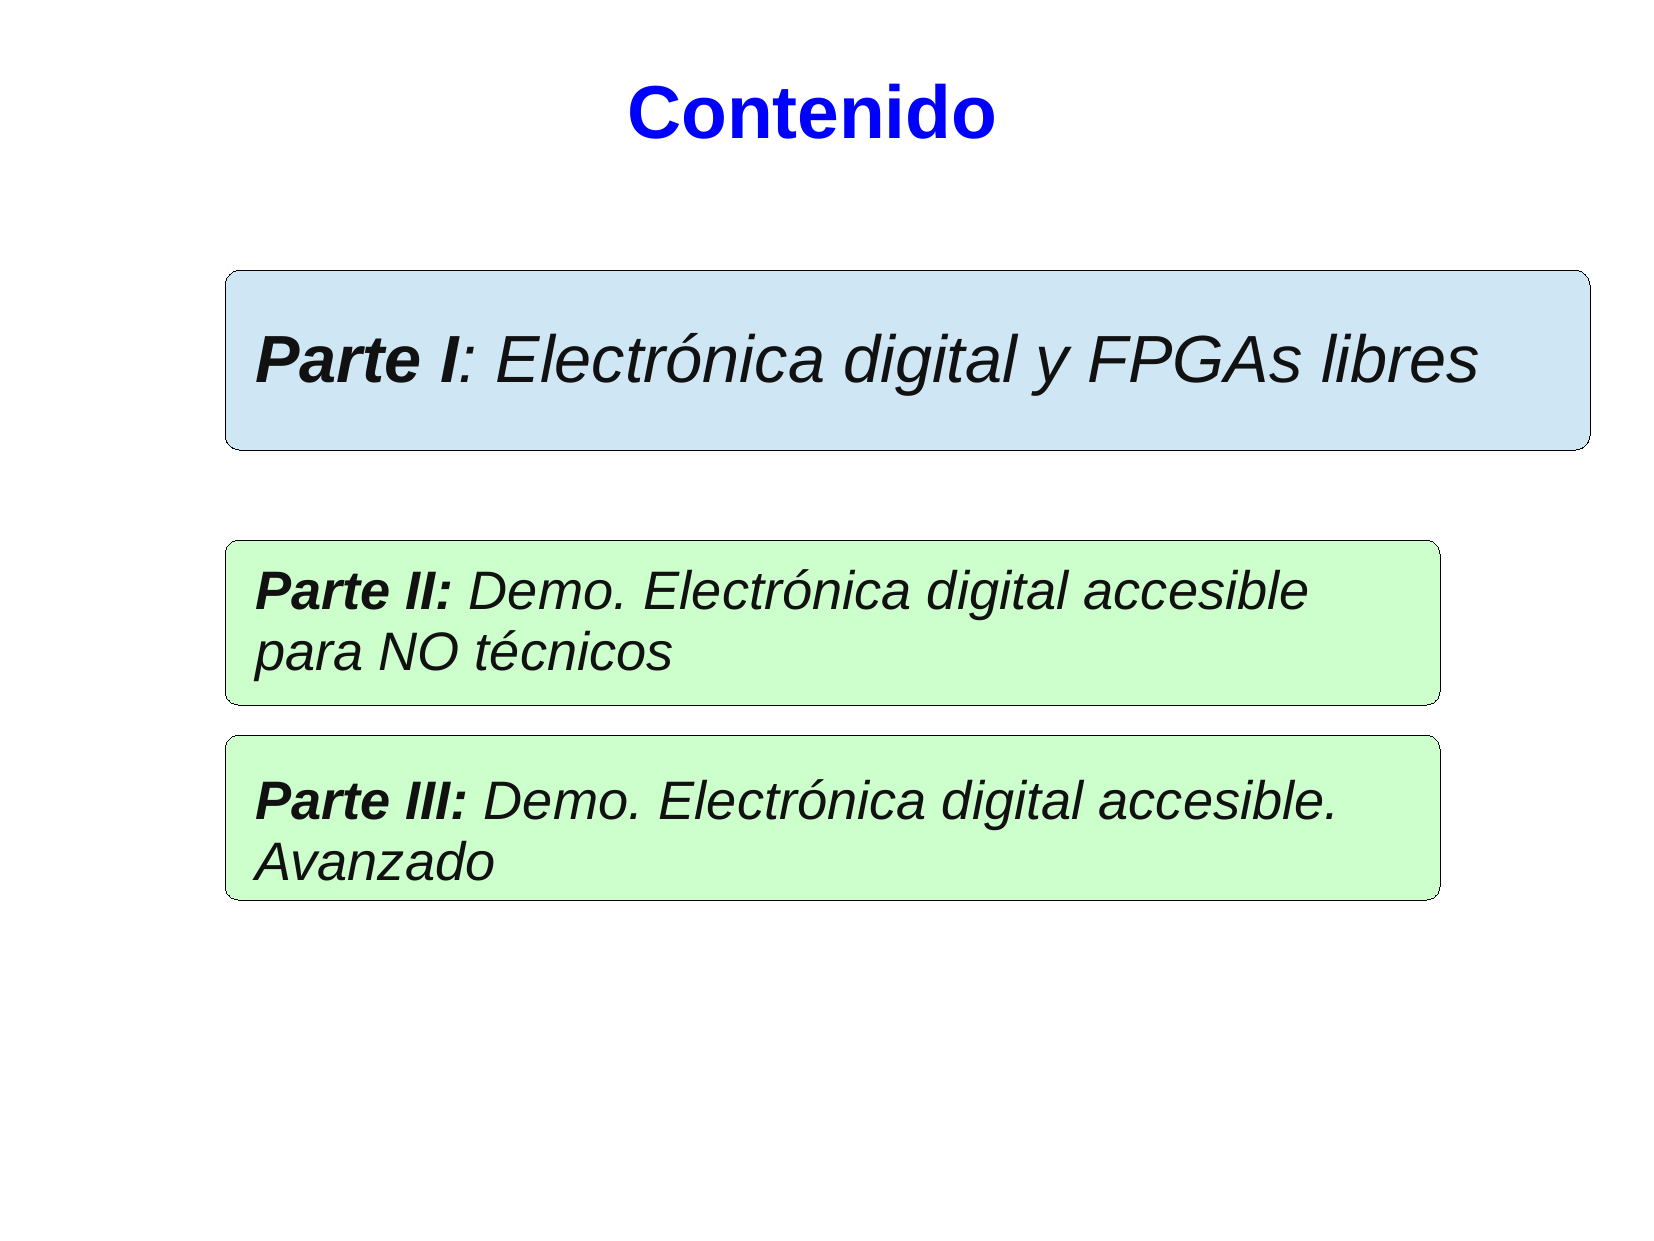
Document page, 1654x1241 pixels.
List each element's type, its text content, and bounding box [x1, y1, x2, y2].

text_box [225, 735, 1441, 901]
text_box [225, 270, 1591, 451]
text_box Contenido [64, 59, 1561, 166]
text_box Parte II: Demo. Electrónica digital accesible para NO técnicos [255, 560, 1411, 682]
text_box Parte I: Electrónica digital y FPGAs libres [255, 284, 1546, 435]
text_box [225, 540, 1441, 706]
text_box Parte III: Demo. Electrónica digital accesible. Avanzado [255, 770, 1411, 892]
